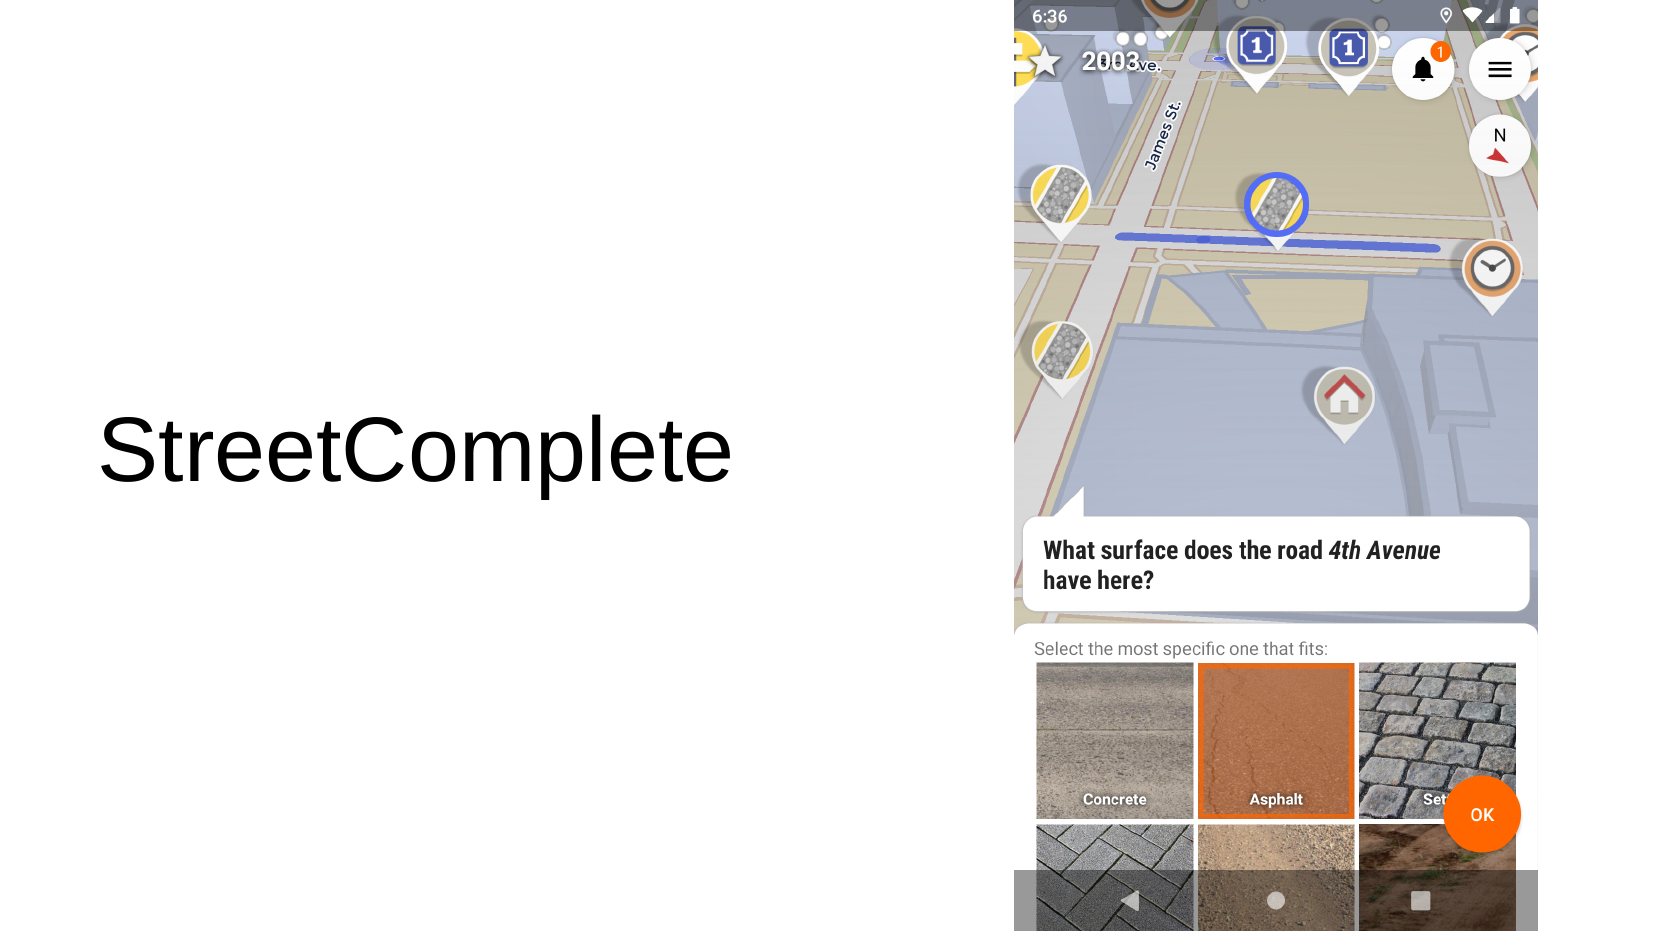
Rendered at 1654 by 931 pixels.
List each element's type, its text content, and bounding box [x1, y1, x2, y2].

title StreetComplete [82, 37, 751, 863]
picture [1014, 0, 1538, 931]
